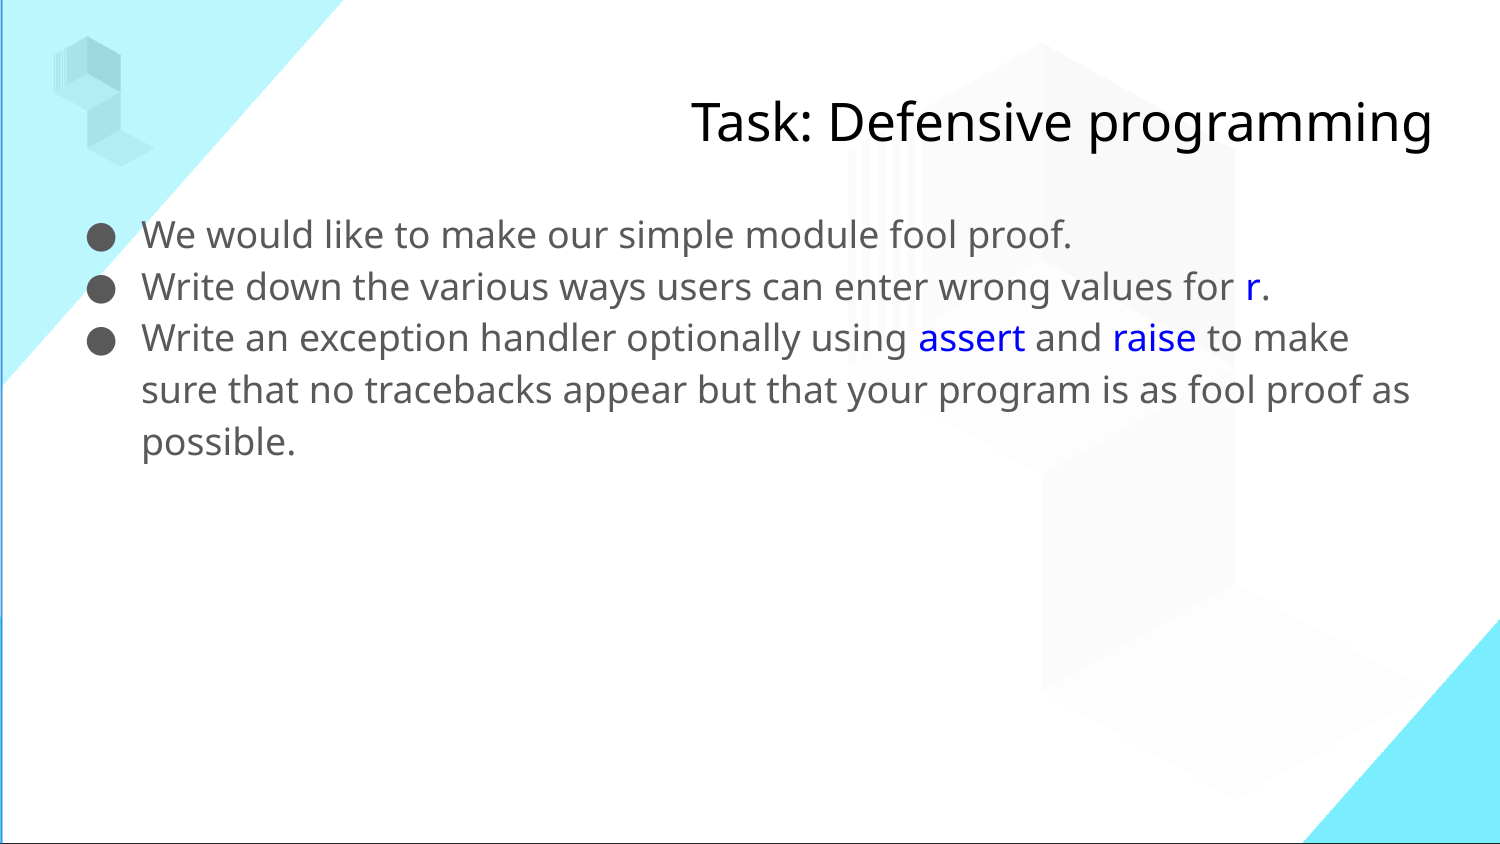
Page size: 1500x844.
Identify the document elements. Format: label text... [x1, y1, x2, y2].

picture [0, 0, 1500, 844]
title Task: Defensive programming [51, 72, 1449, 167]
list We would like to make our simple module fool proof. Write down the various ways users can enter wrong values for r. Write an exception handler optionally using assert and raise to make sure that no tracebacks appear but that your program is as fool proof as possible. [51, 189, 1449, 750]
